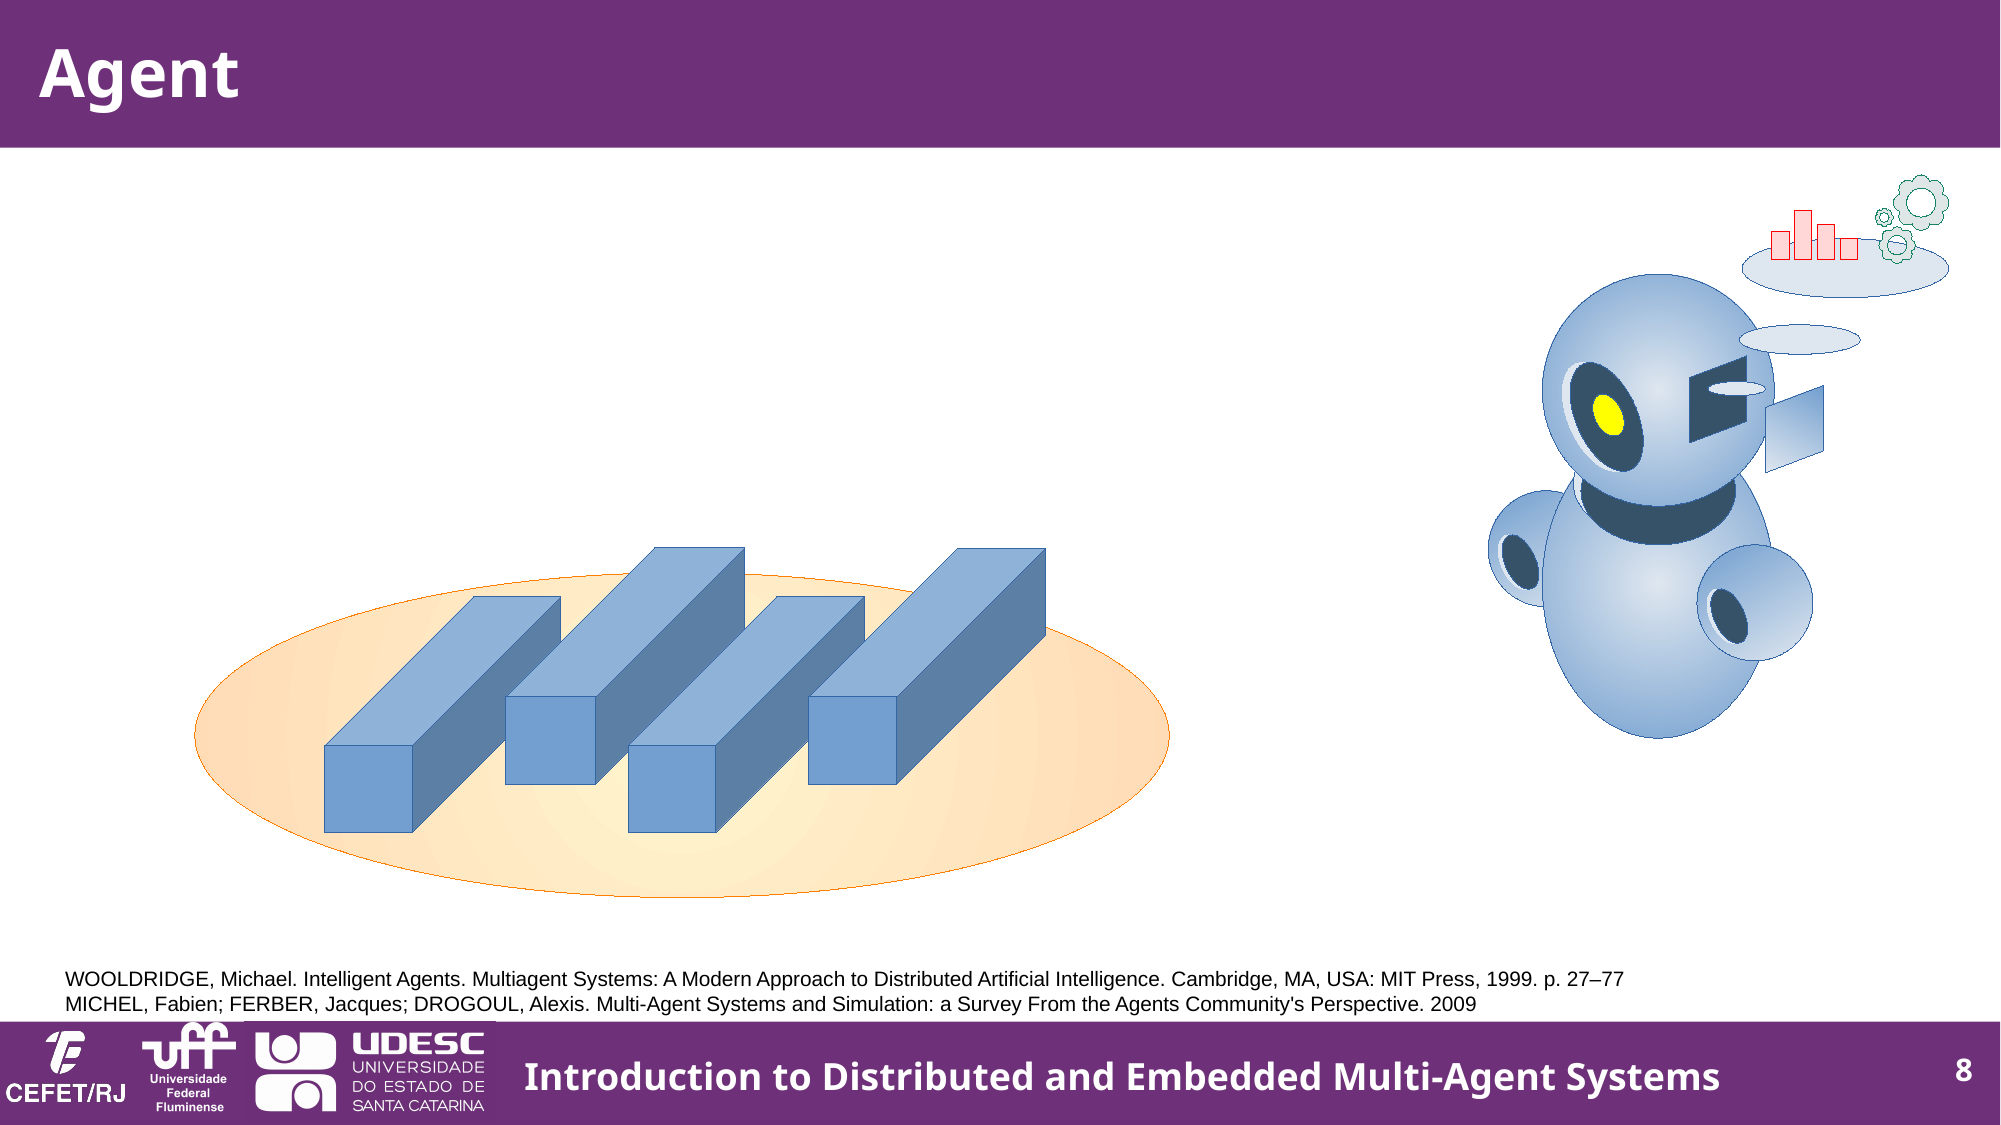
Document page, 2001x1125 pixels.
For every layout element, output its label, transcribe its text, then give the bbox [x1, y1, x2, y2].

text_box [1893, 174, 1949, 231]
text_box [1488, 274, 1861, 739]
picture [141, 1024, 237, 1117]
text_box Agent [25, 23, 1999, 119]
picture [6, 1009, 125, 1125]
text_box [194, 549, 1170, 898]
picture [244, 1024, 496, 1123]
text_box [1742, 210, 1949, 298]
text_box [1875, 208, 1894, 227]
text_box WOOLDRIDGE, Michael. Intelligent Agents. Multiagent Systems: A Modern Approach to Distributed Artificial Intelligence. Cambridge, MA, USA: MIT Press, 1999. p. 27–77 MICHEL, Fabien; FERBER, Jacques; DROGOUL, Alexis. Multi-Agent Systems and Simulation: a Survey From the Agents Community's Perspective. 2009 [50, 958, 1969, 1024]
